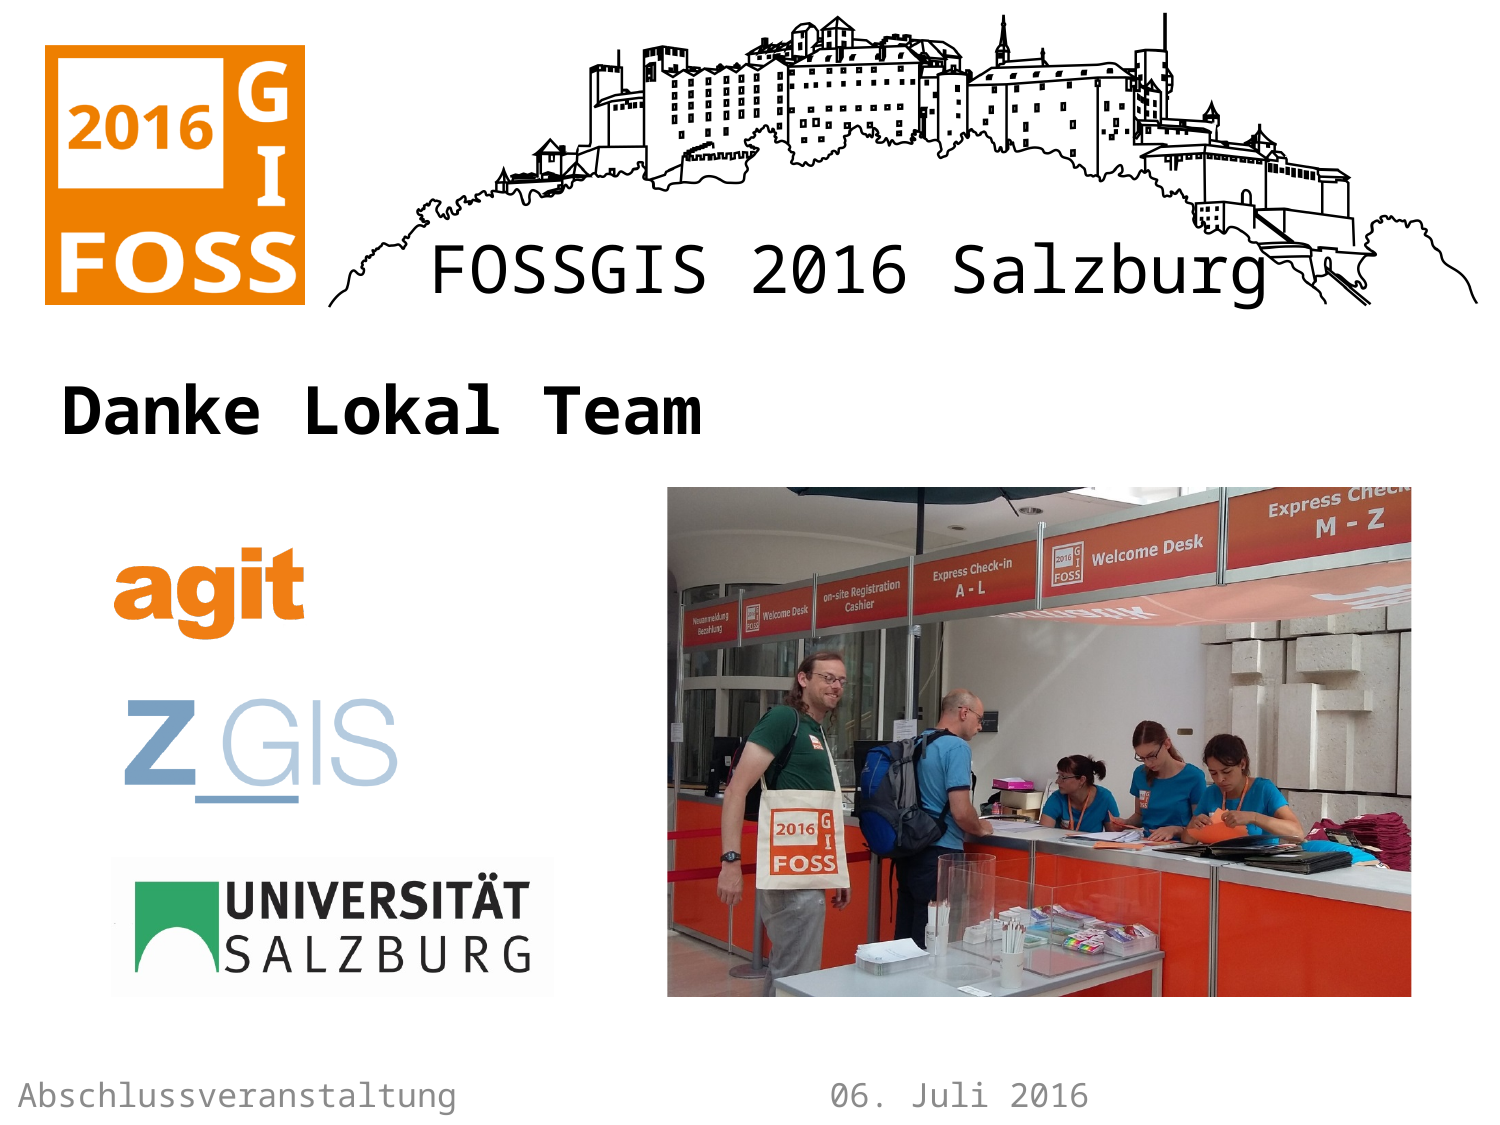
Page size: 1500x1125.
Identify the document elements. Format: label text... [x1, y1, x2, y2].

text_box Danke Lokal Team [48, 360, 718, 455]
picture [112, 680, 409, 821]
subtitle Abschlussveranstaltung 06. Juli 2016 [2, 1046, 1500, 1125]
picture [111, 857, 554, 997]
picture [667, 487, 1412, 997]
picture [45, 45, 305, 306]
title FOSSGIS 2016 Salzburg [300, 196, 1399, 339]
picture [327, 12, 1500, 327]
picture [114, 547, 307, 642]
